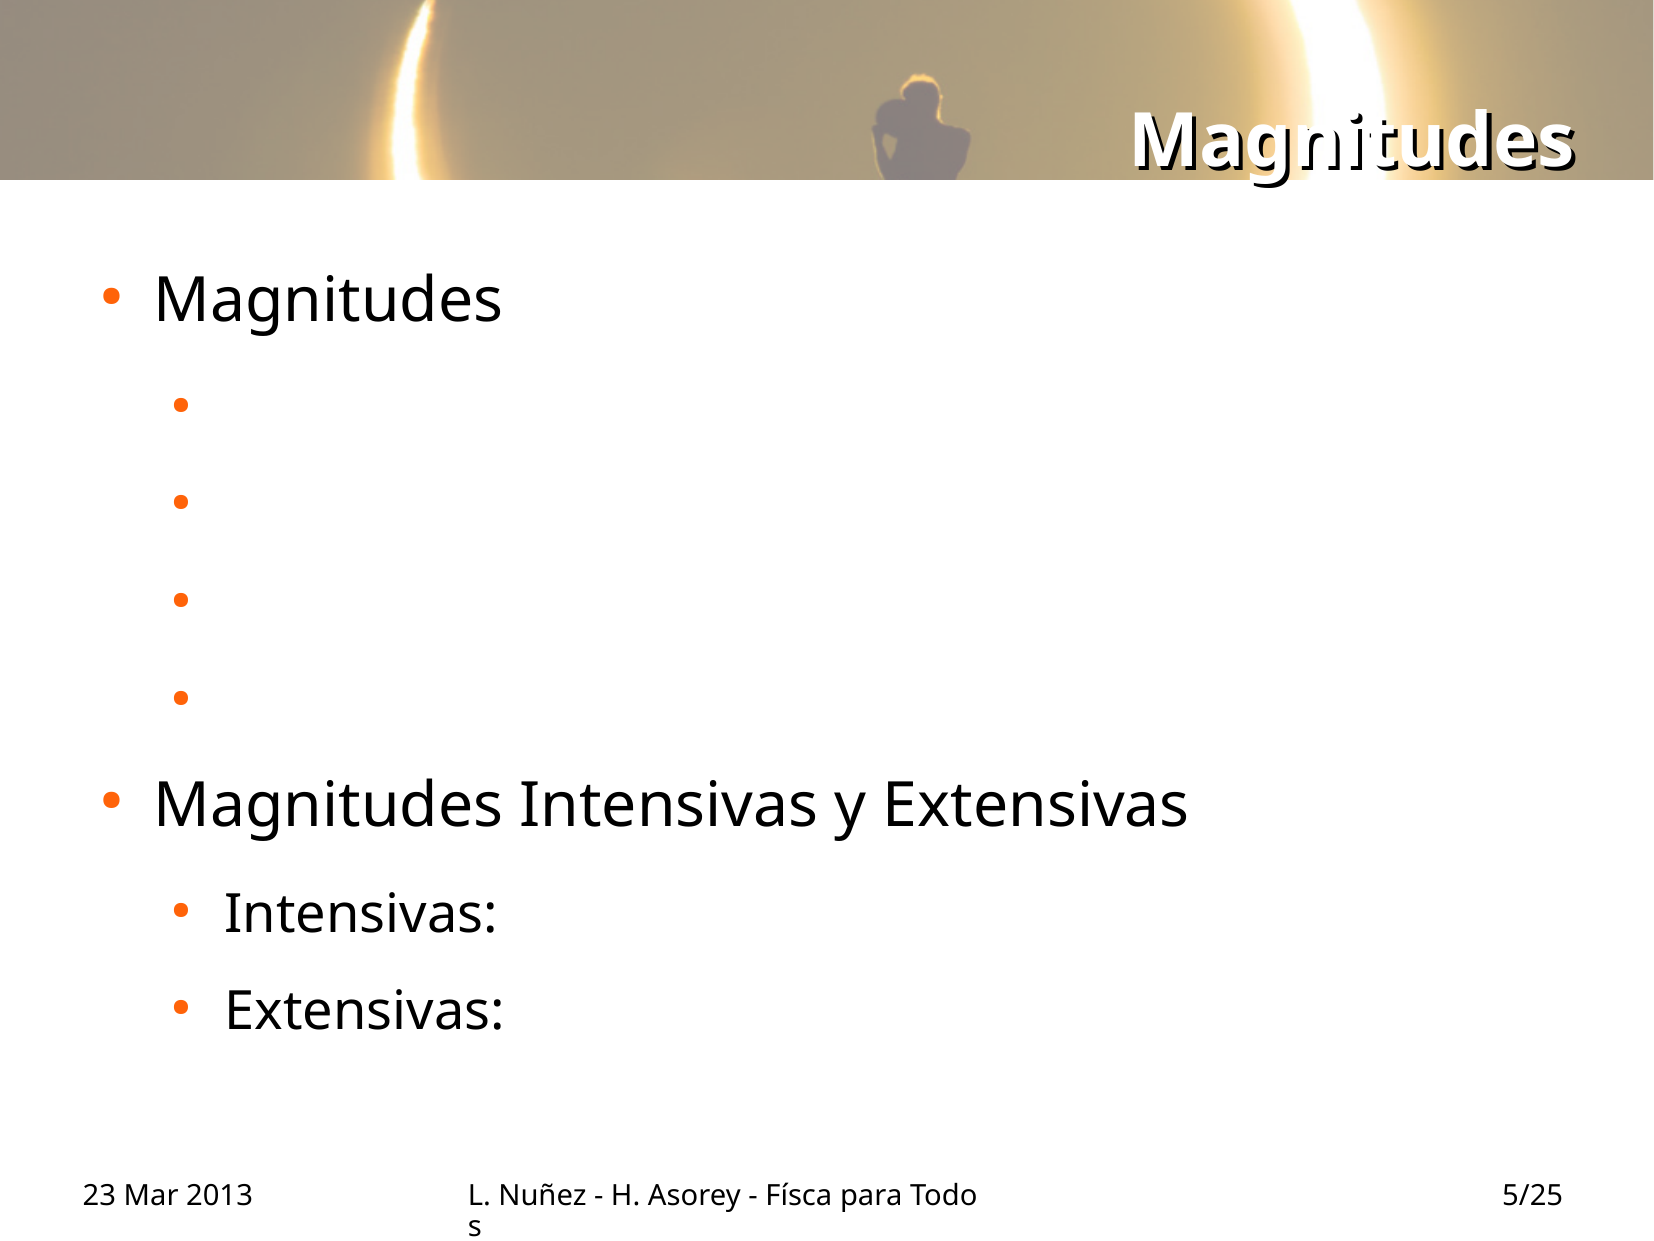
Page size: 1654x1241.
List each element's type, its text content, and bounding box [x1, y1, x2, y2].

list Magnitudes Magnitudes Intensivas y Extensivas Intensivas: Extensivas: [82, 255, 1571, 1074]
picture [0, 0, 1654, 180]
title Magnitudes [86, 49, 1576, 226]
